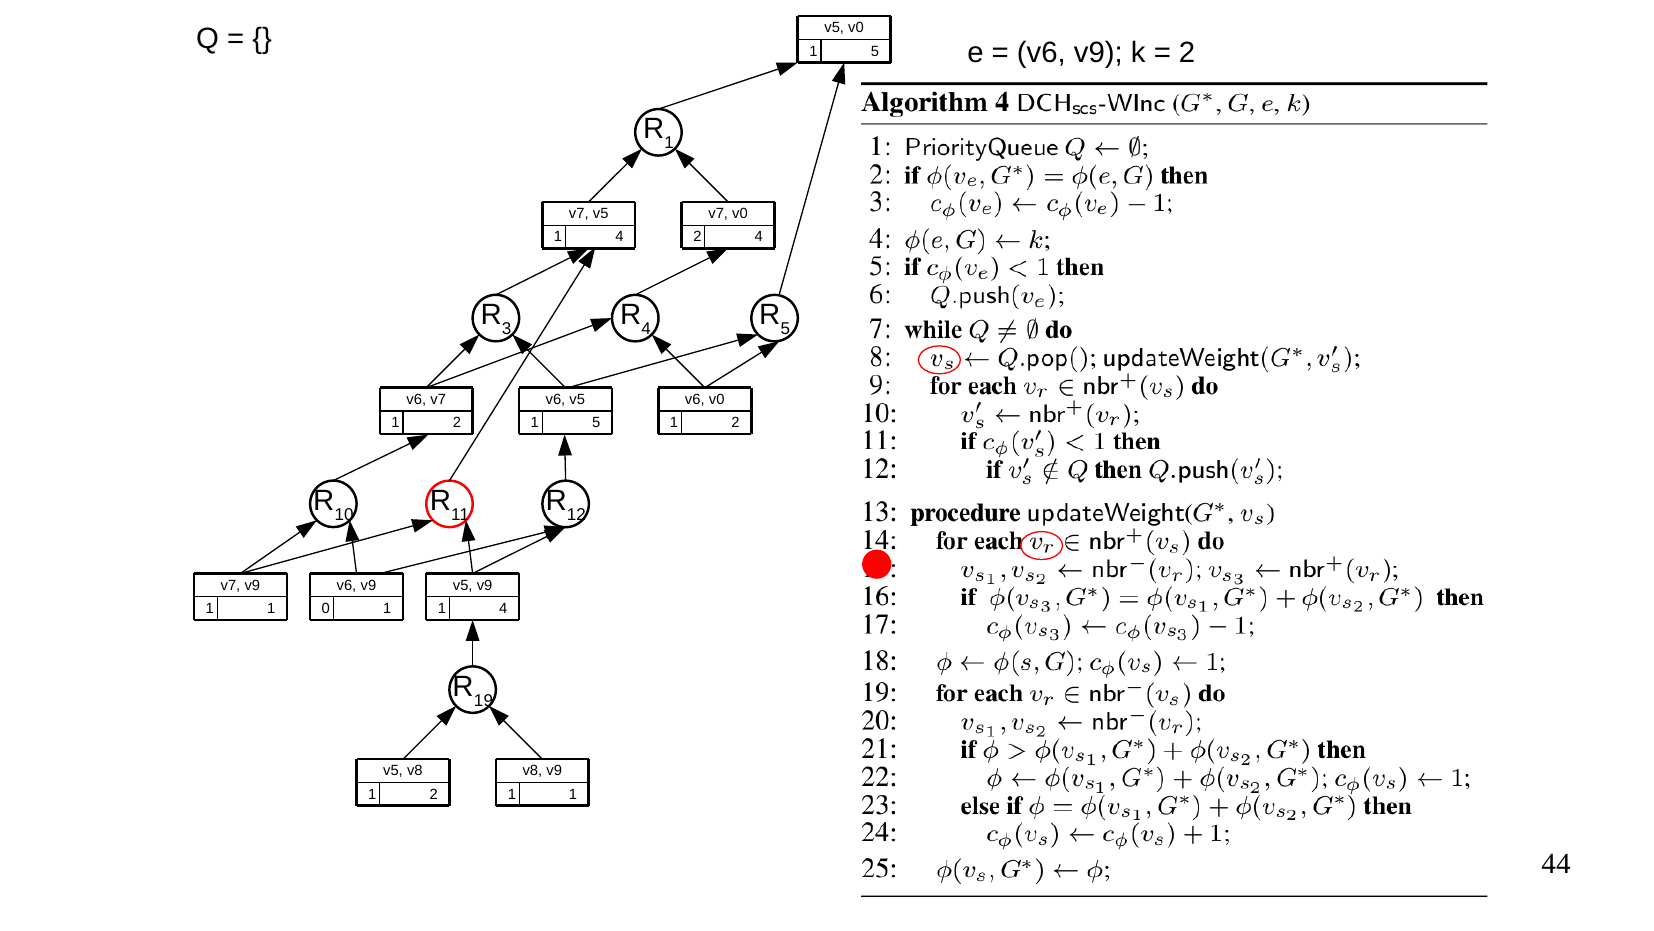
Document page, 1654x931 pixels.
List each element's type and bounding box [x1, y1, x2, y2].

picture [146, 0, 1495, 900]
